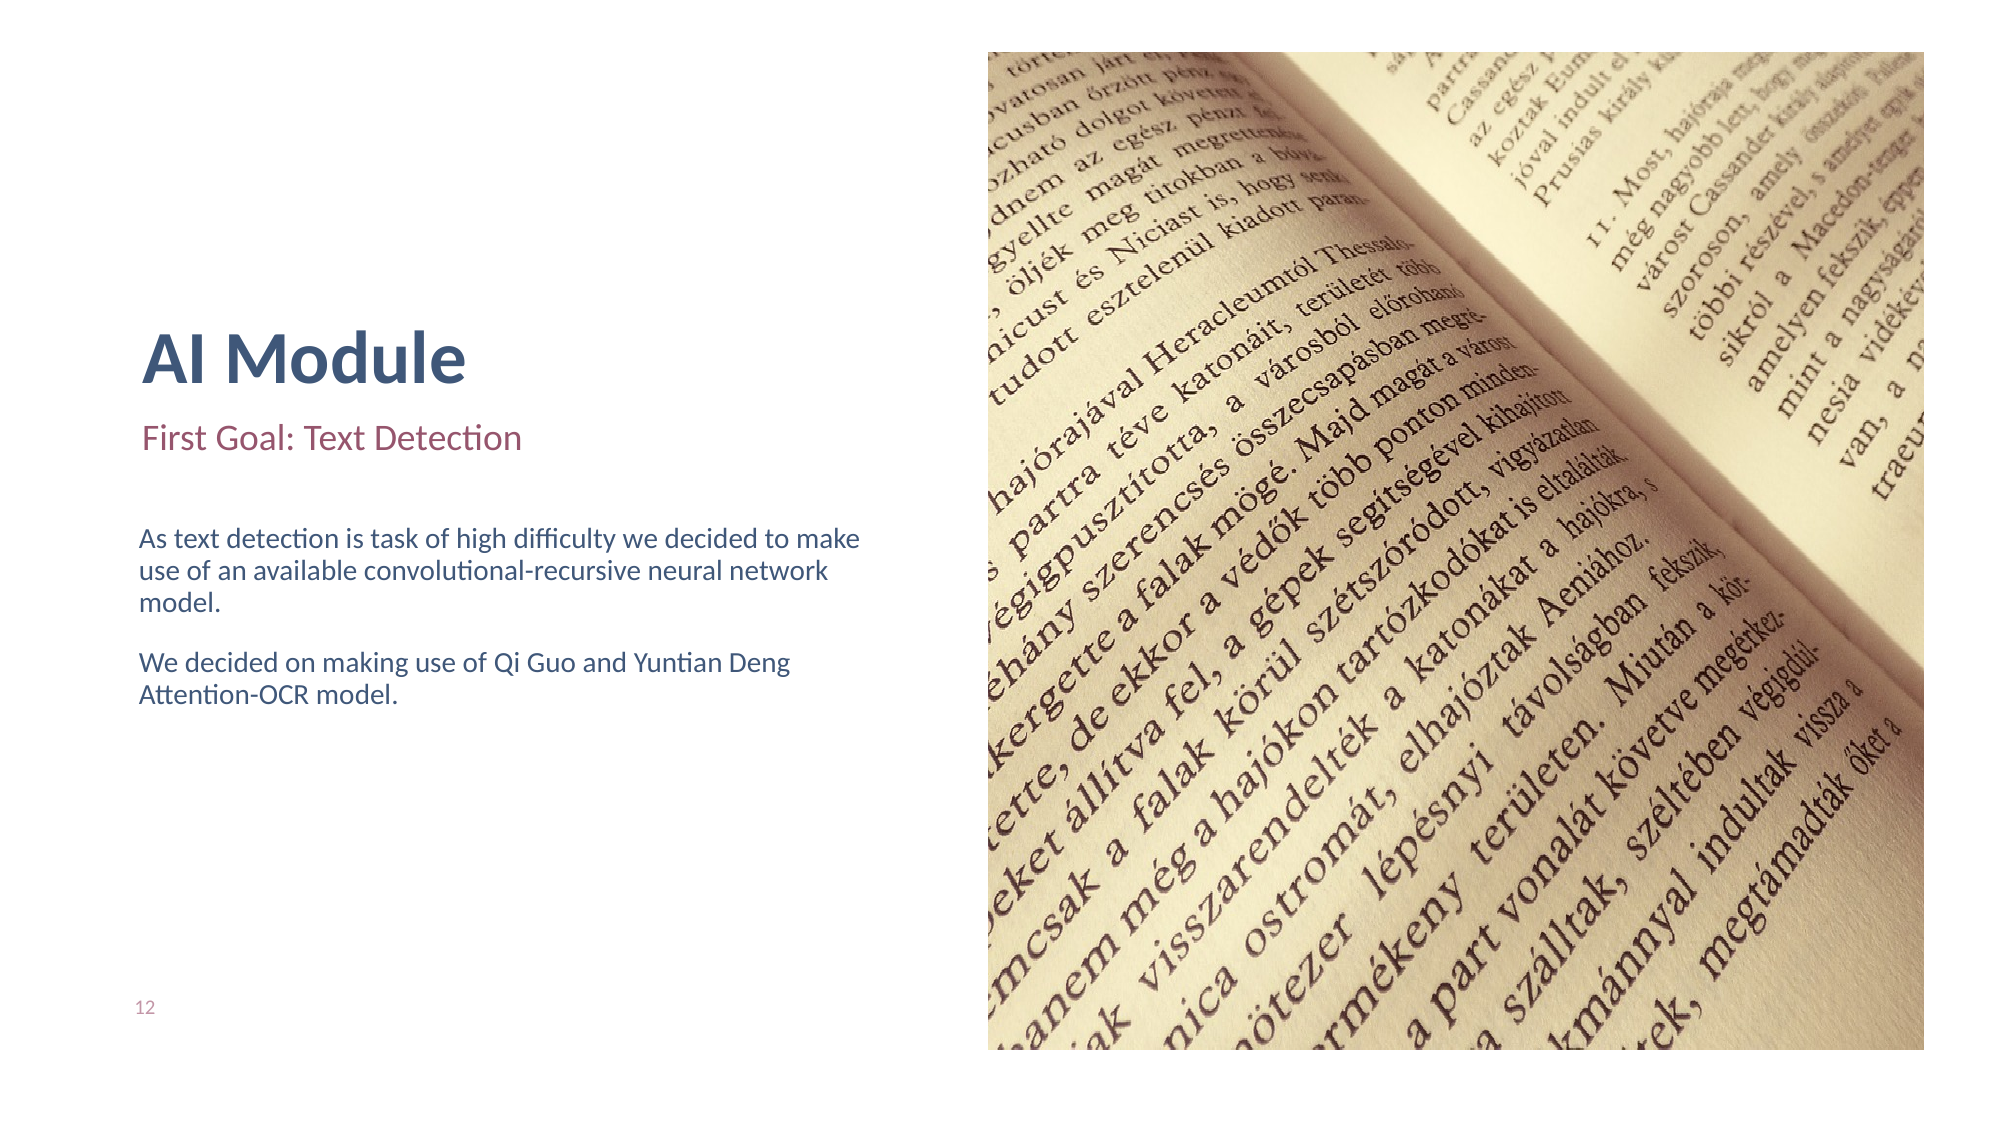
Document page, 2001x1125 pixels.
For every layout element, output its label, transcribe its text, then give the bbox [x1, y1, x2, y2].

list First Goal: Text Detection [136, 417, 889, 507]
text_box [105, 993, 170, 1033]
list As text detection is task of high difficulty we decided to make use of an available convolutional-recursive neural network model. We decided on making use of Qi Guo and Yuntian Deng Attention-OCR model. [133, 523, 886, 811]
title AI Module [136, 235, 889, 400]
picture [988, 53, 1924, 1051]
